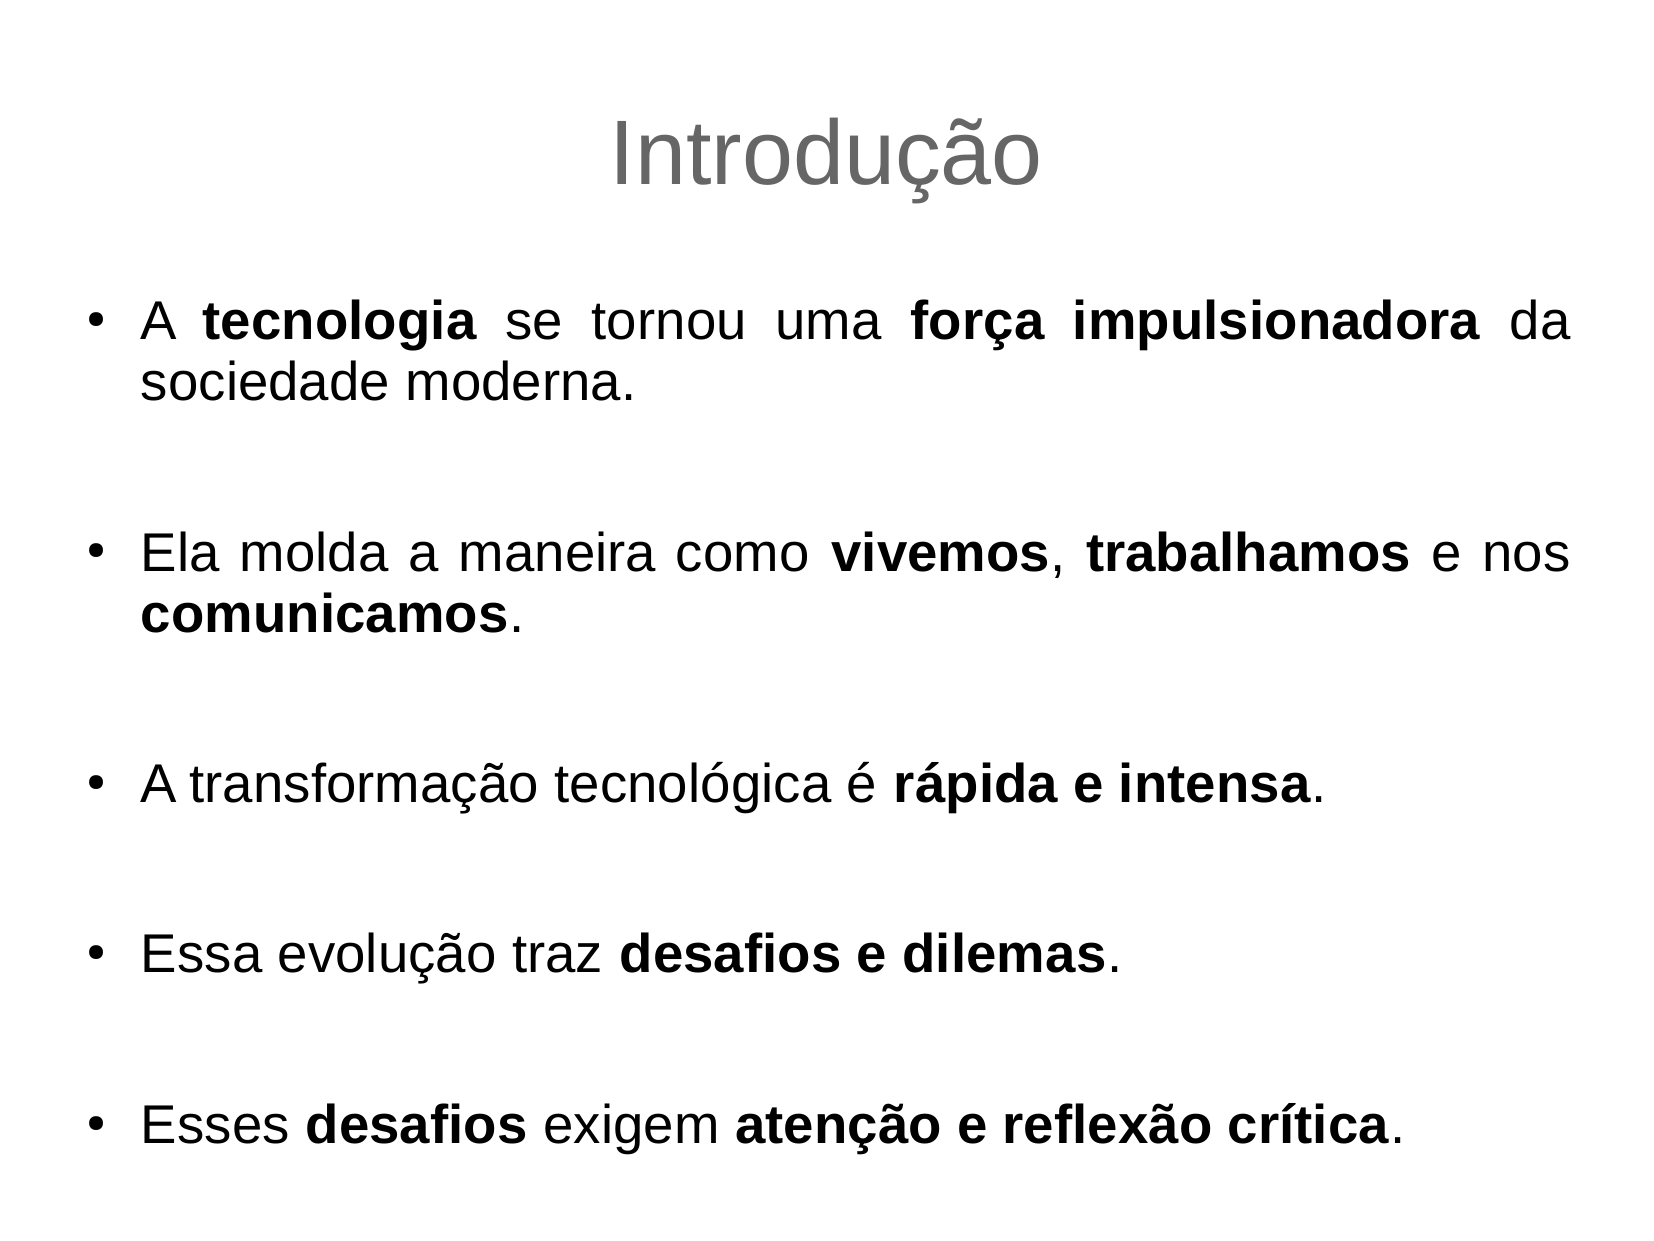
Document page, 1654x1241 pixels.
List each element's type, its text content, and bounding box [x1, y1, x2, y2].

title Introdução [82, 49, 1571, 257]
list A tecnologia se tornou uma força impulsionadora da sociedade moderna. Ela molda a maneira como vivemos, trabalhamos e nos comunicamos. A transformação tecnológica é rápida e intensa. Essa evolução traz desafios e dilemas. Esses desafios exigem atenção e reflexão crítica. [82, 290, 1571, 1158]
